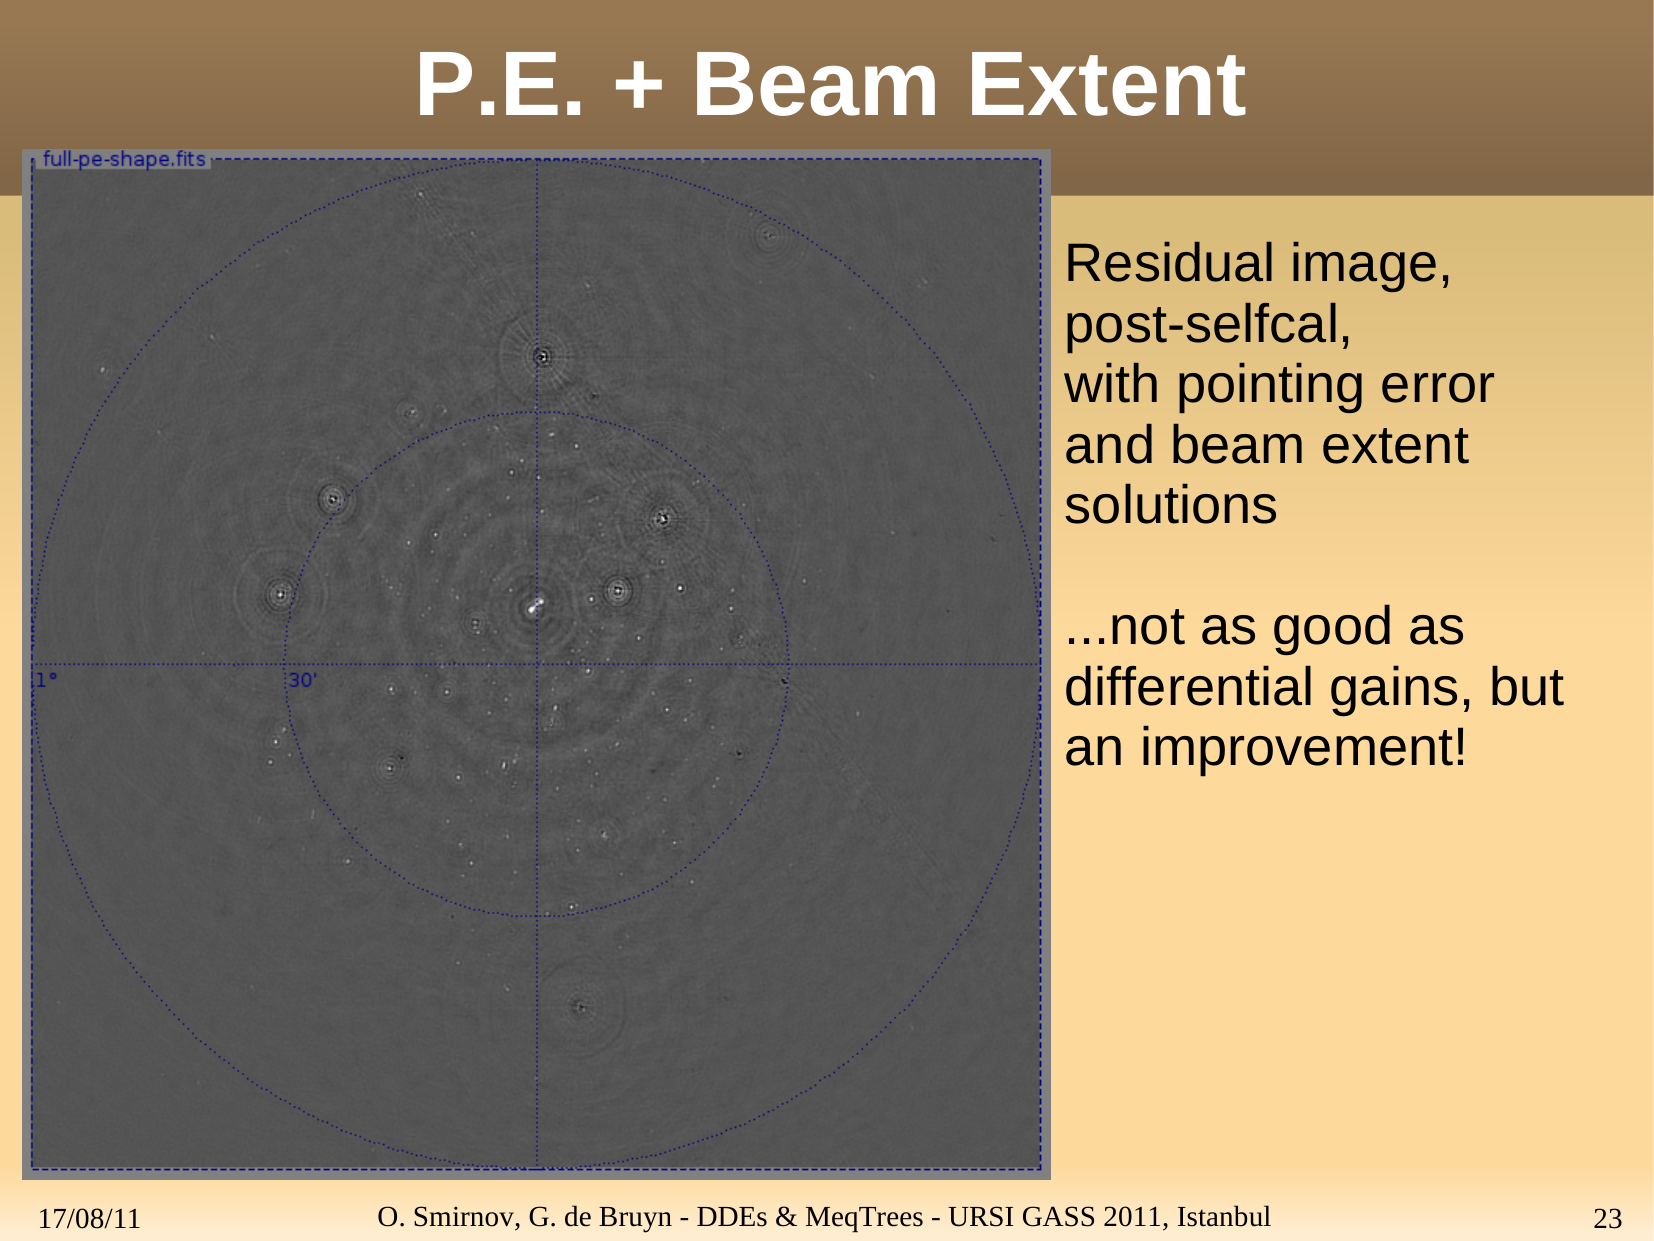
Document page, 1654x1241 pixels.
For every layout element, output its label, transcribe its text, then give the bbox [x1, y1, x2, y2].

picture [0, 0, 1654, 1241]
title P.E. + Beam Extent [86, 0, 1576, 188]
text_box Residual image, post-selfcal, with pointing error and beam extent solutions ...not as good as differential gains, but an improvement! [1050, 225, 1613, 785]
